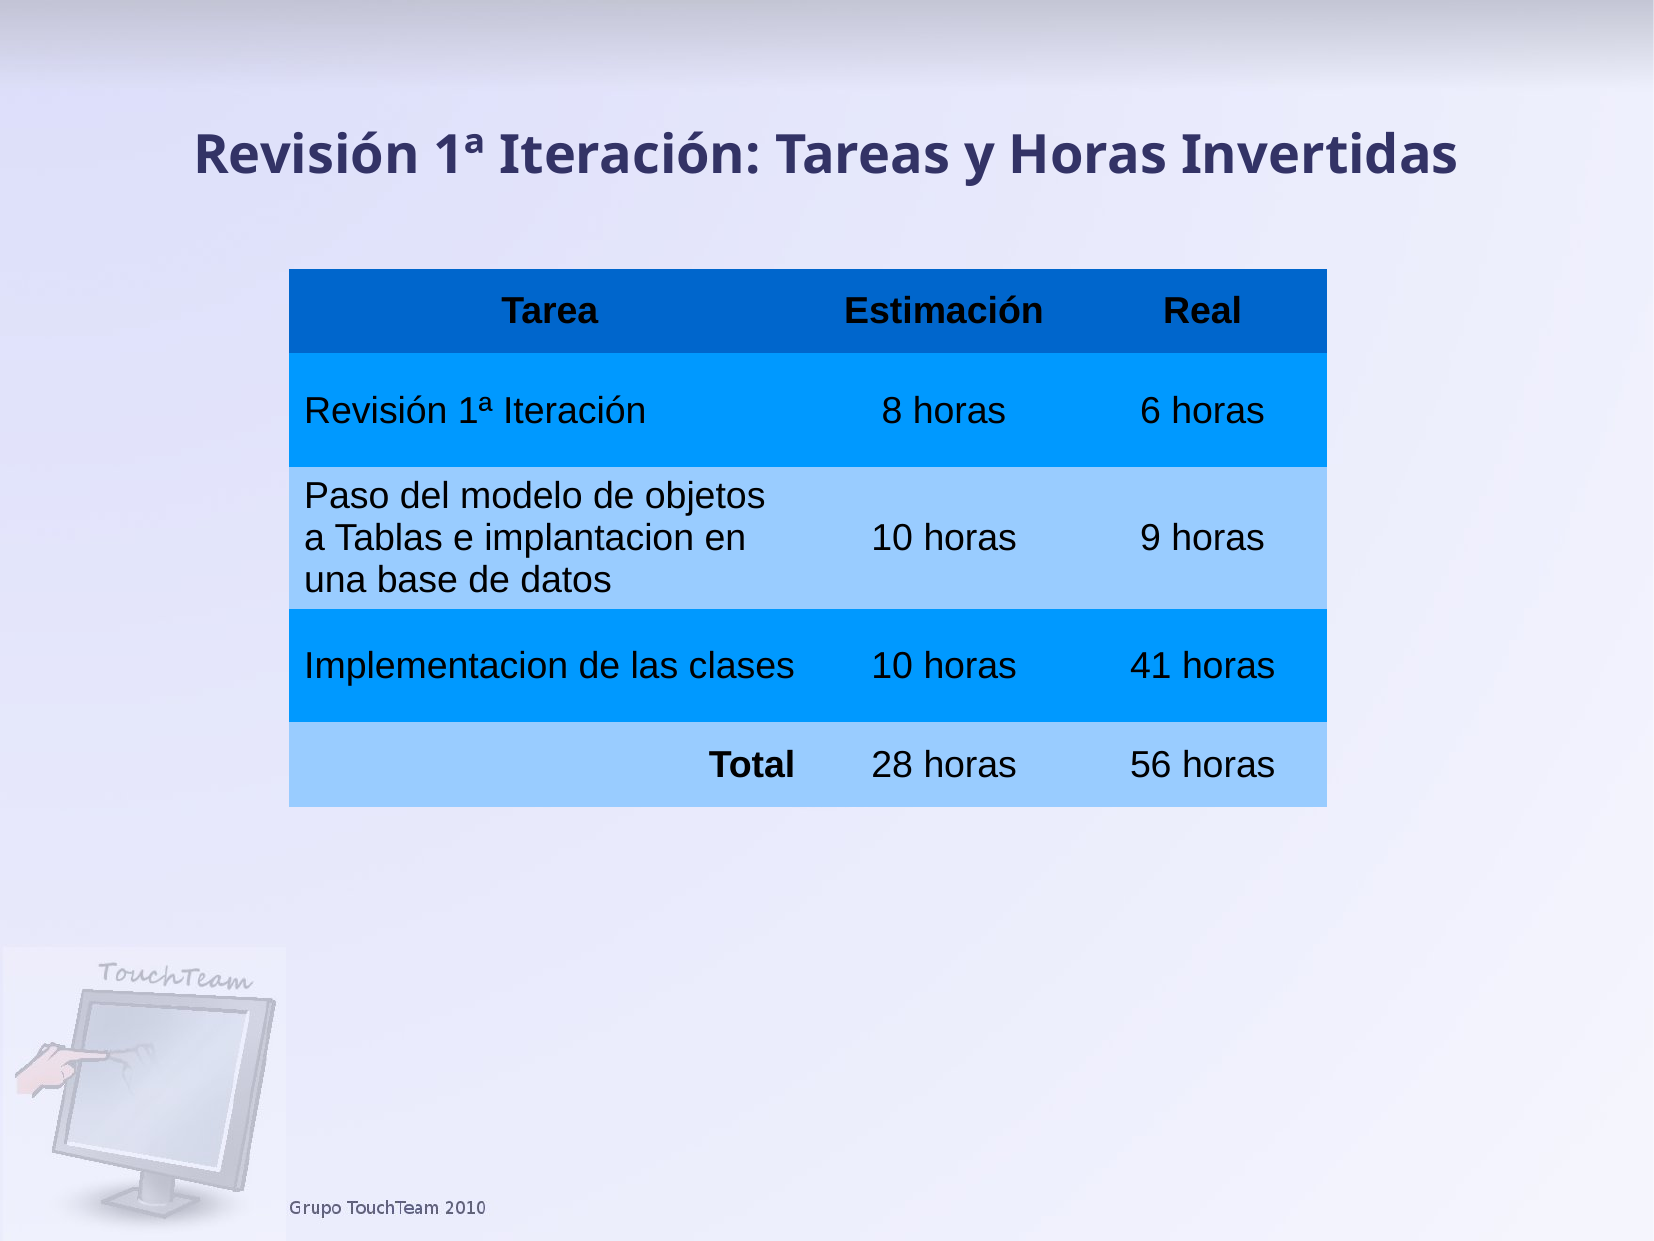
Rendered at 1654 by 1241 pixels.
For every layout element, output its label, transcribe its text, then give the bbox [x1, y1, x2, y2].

table_cell 41 horas [1078, 609, 1327, 722]
table_header Real [1078, 269, 1327, 353]
table_cell 6 horas [1078, 353, 1327, 467]
table_cell Total [289, 722, 810, 807]
table_cell 8 horas [810, 353, 1078, 467]
table_cell 9 horas [1078, 467, 1327, 609]
table_cell Paso del modelo de objetos a Tablas e implantacion en una base de datos [289, 467, 810, 609]
table_cell 10 horas [810, 609, 1078, 722]
table_cell 56 horas [1078, 722, 1327, 807]
picture [0, 0, 1654, 1241]
table_cell Revisión 1ª Iteración [289, 353, 810, 467]
table_cell 28 horas [810, 722, 1078, 807]
title Revisión 1ª Iteración: Tareas y Horas Invertidas [82, 56, 1571, 250]
table_header Tarea [289, 269, 810, 353]
table_cell 10 horas [810, 467, 1078, 609]
table_header Estimación [810, 269, 1078, 353]
table_cell Implementacion de las clases [289, 609, 810, 722]
